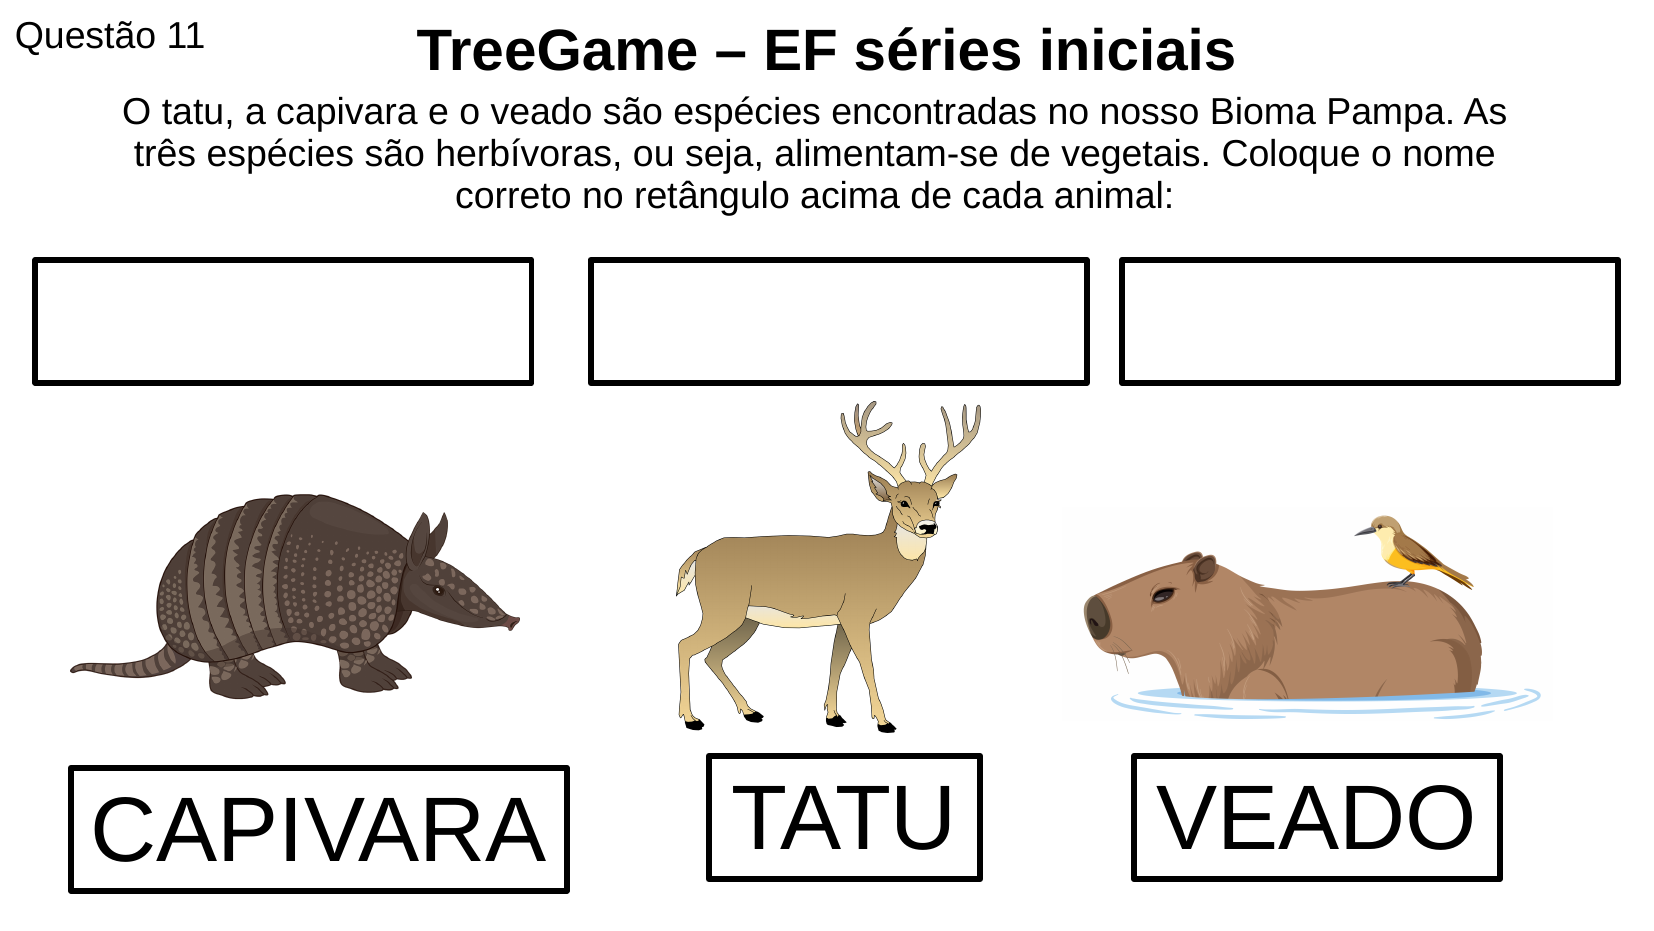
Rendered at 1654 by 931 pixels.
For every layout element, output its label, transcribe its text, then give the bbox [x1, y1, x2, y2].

text_box VEADO [1133, 755, 1501, 880]
picture [676, 401, 981, 733]
text_box [35, 259, 532, 384]
text_box TATU [708, 755, 981, 880]
picture [70, 484, 520, 709]
text_box [1122, 259, 1619, 384]
text_box O tatu, a capivara e o veado são espécies encontradas no nosso Bioma Pampa. As três espécies são herbívoras, ou seja, alimentam-se de vegetais. Coloque o nome correto no retângulo acima de cada animal: [94, 82, 1536, 224]
text_box Questão 11 [0, 7, 82, 107]
title TreeGame – EF séries iniciais [82, 0, 1572, 128]
text_box [590, 259, 1087, 384]
text_box CAPIVARA [70, 767, 567, 891]
picture [1062, 507, 1553, 721]
